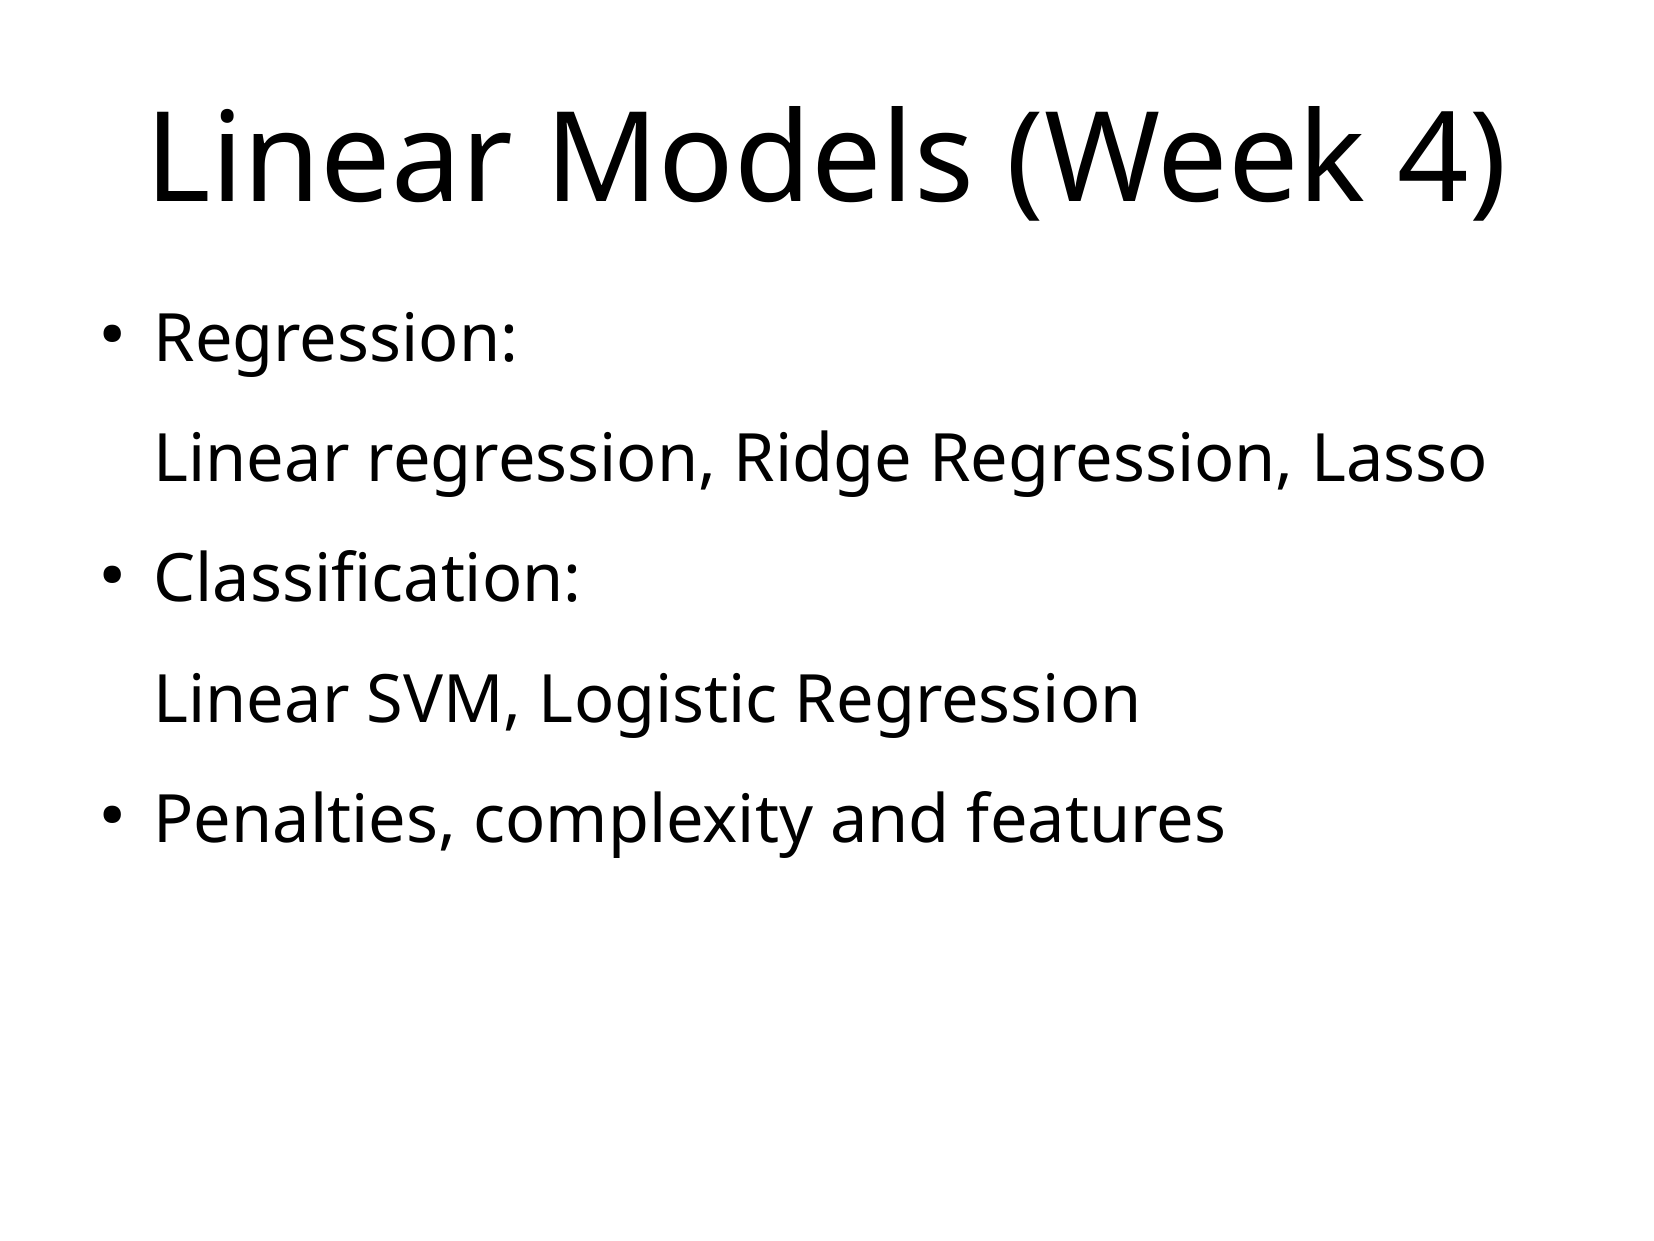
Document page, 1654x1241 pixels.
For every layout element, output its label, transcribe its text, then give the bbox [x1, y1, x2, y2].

title Linear Models (Week 4) [82, 49, 1571, 257]
list Regression: Linear regression, Ridge Regression, Lasso Classification: Linear SVM, Logistic Regression Penalties, complexity and features [82, 290, 1571, 1010]
